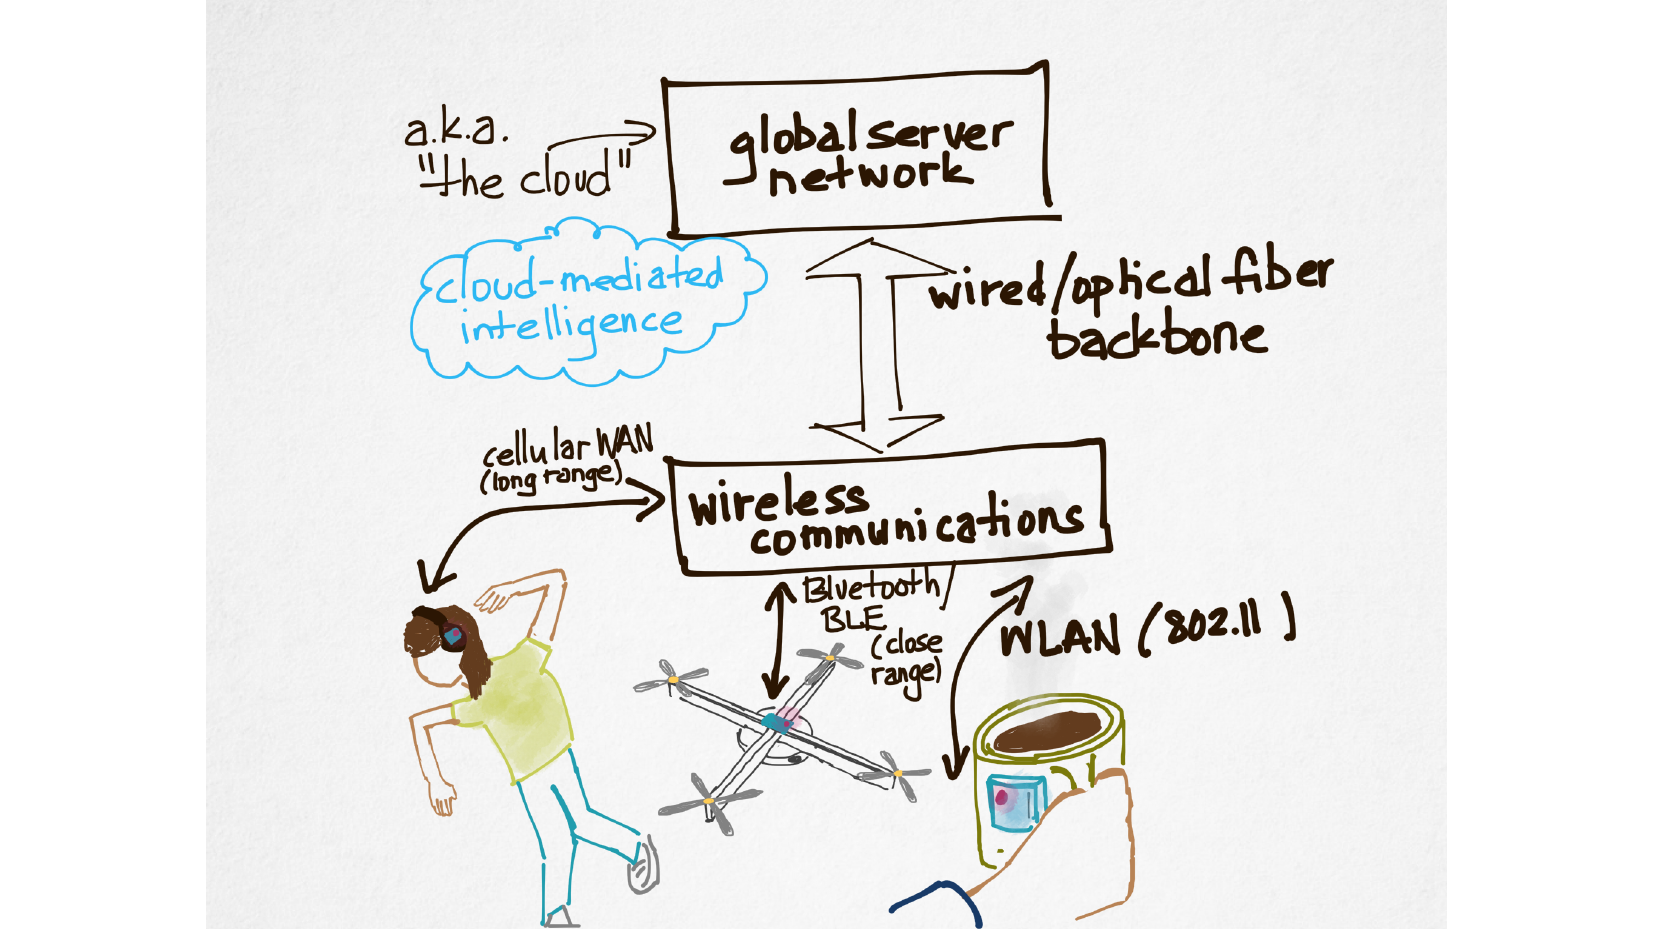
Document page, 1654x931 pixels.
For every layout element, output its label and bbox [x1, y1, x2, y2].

picture [206, 0, 1447, 929]
